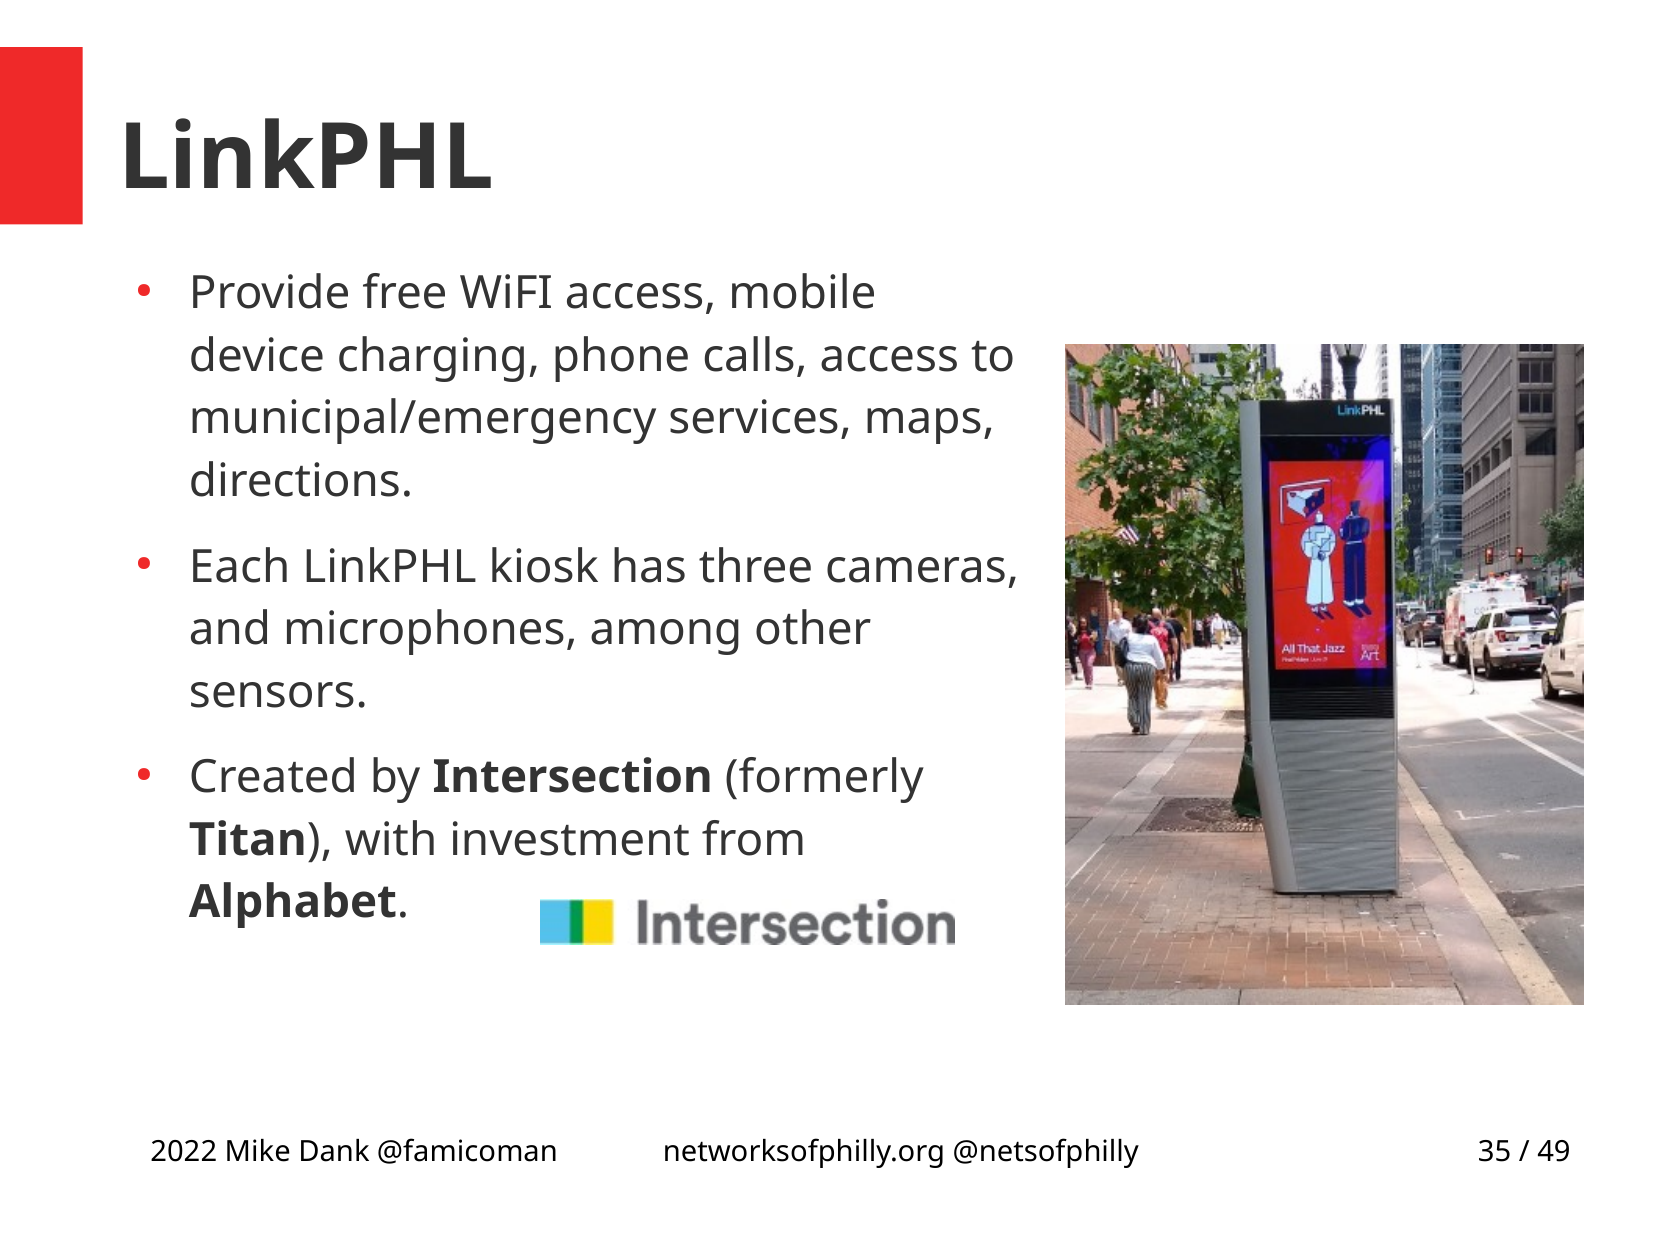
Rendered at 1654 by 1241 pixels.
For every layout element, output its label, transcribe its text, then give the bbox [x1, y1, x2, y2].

picture [1065, 344, 1584, 1006]
picture [540, 899, 955, 945]
list Provide free WiFI access, mobile device charging, phone calls, access to municipal/emergency services, maps, directions. Each LinkPHL kiosk has three cameras, and microphones, among other sensors. Created by Intersection (formerly Titan), with investment from Alphabet. [118, 259, 1021, 980]
title LinkPHL [118, 49, 1571, 257]
